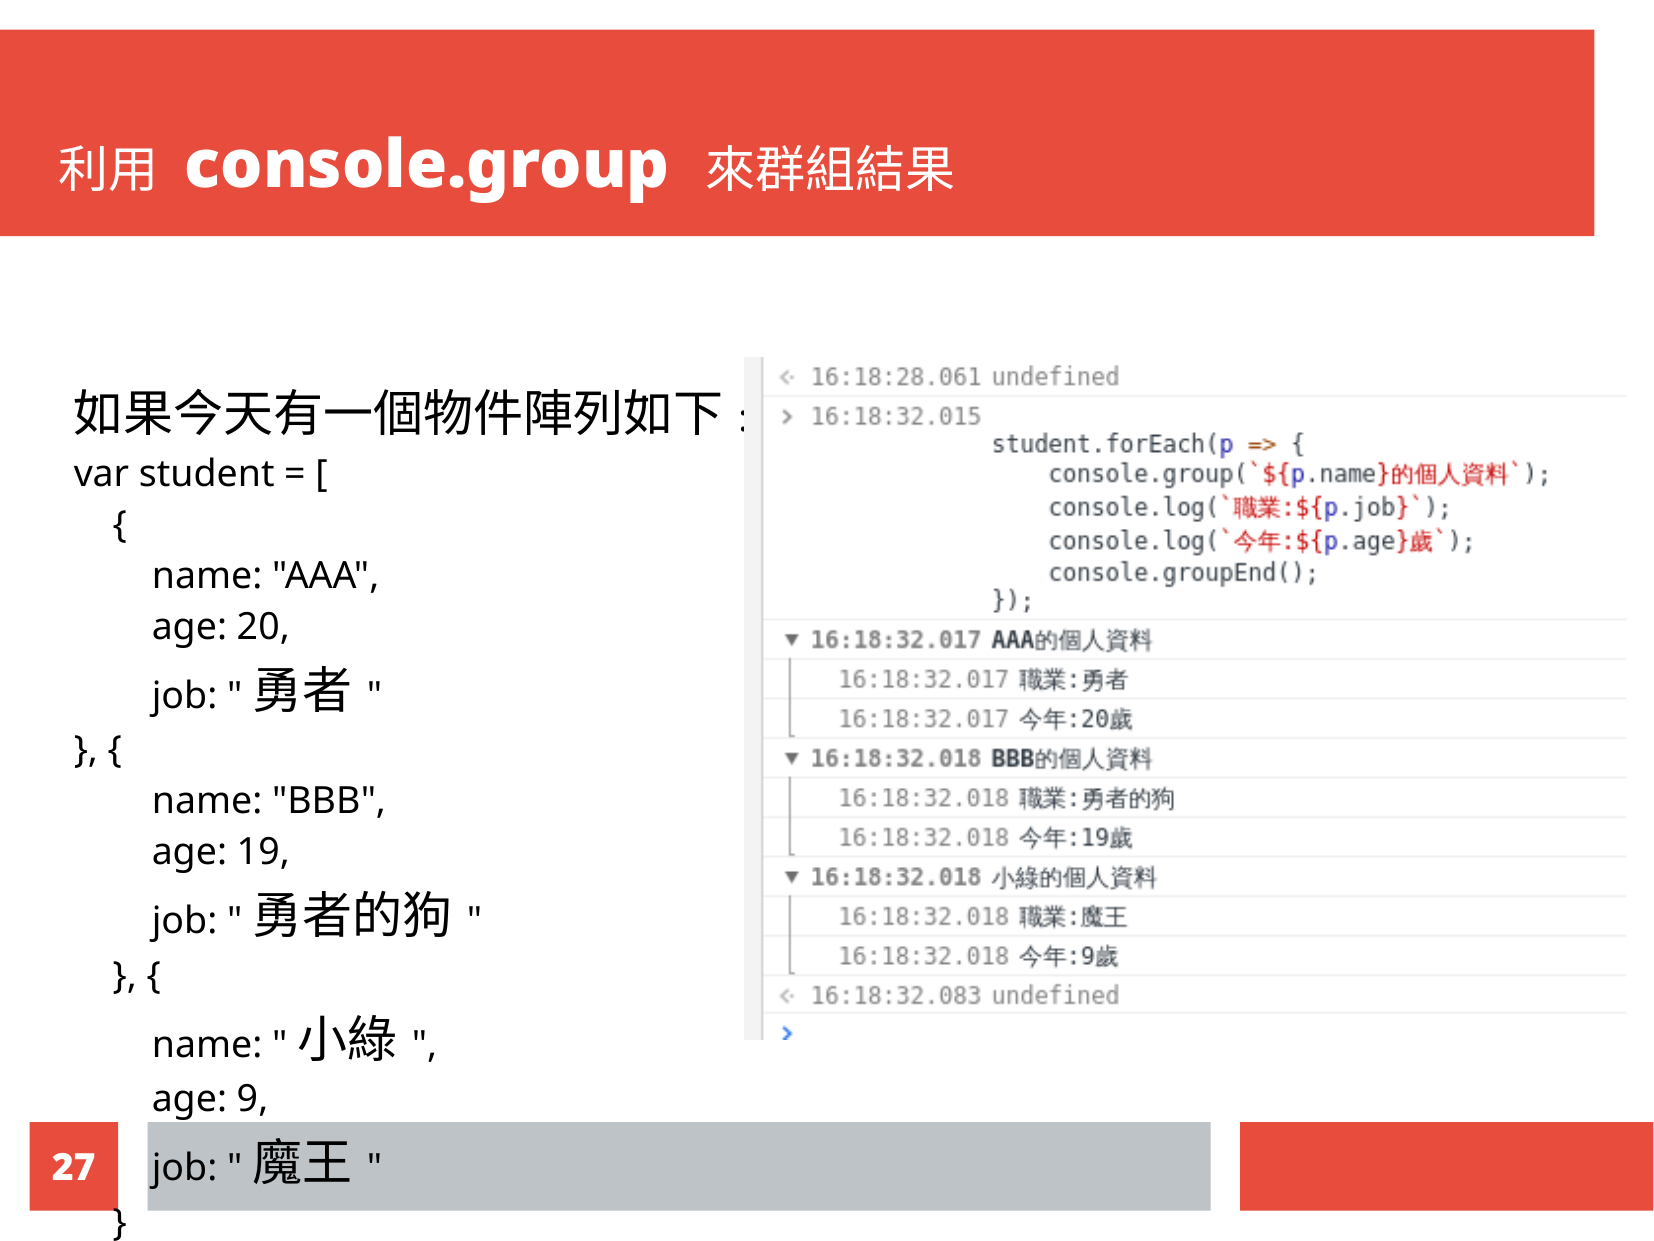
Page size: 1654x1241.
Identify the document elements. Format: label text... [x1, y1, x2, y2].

text_box 如果今天有一個物件陣列如下: var student = [ { name: "AAA", age: 20, job: "勇者" }, { name: "BBB", age: 19, job: "勇者的狗" }, { name: "小綠", age: 9, job: "魔王" } ]; [59, 366, 780, 1241]
title 利用 console.group 來群組結果 [59, 59, 1595, 207]
picture [744, 357, 1627, 1040]
